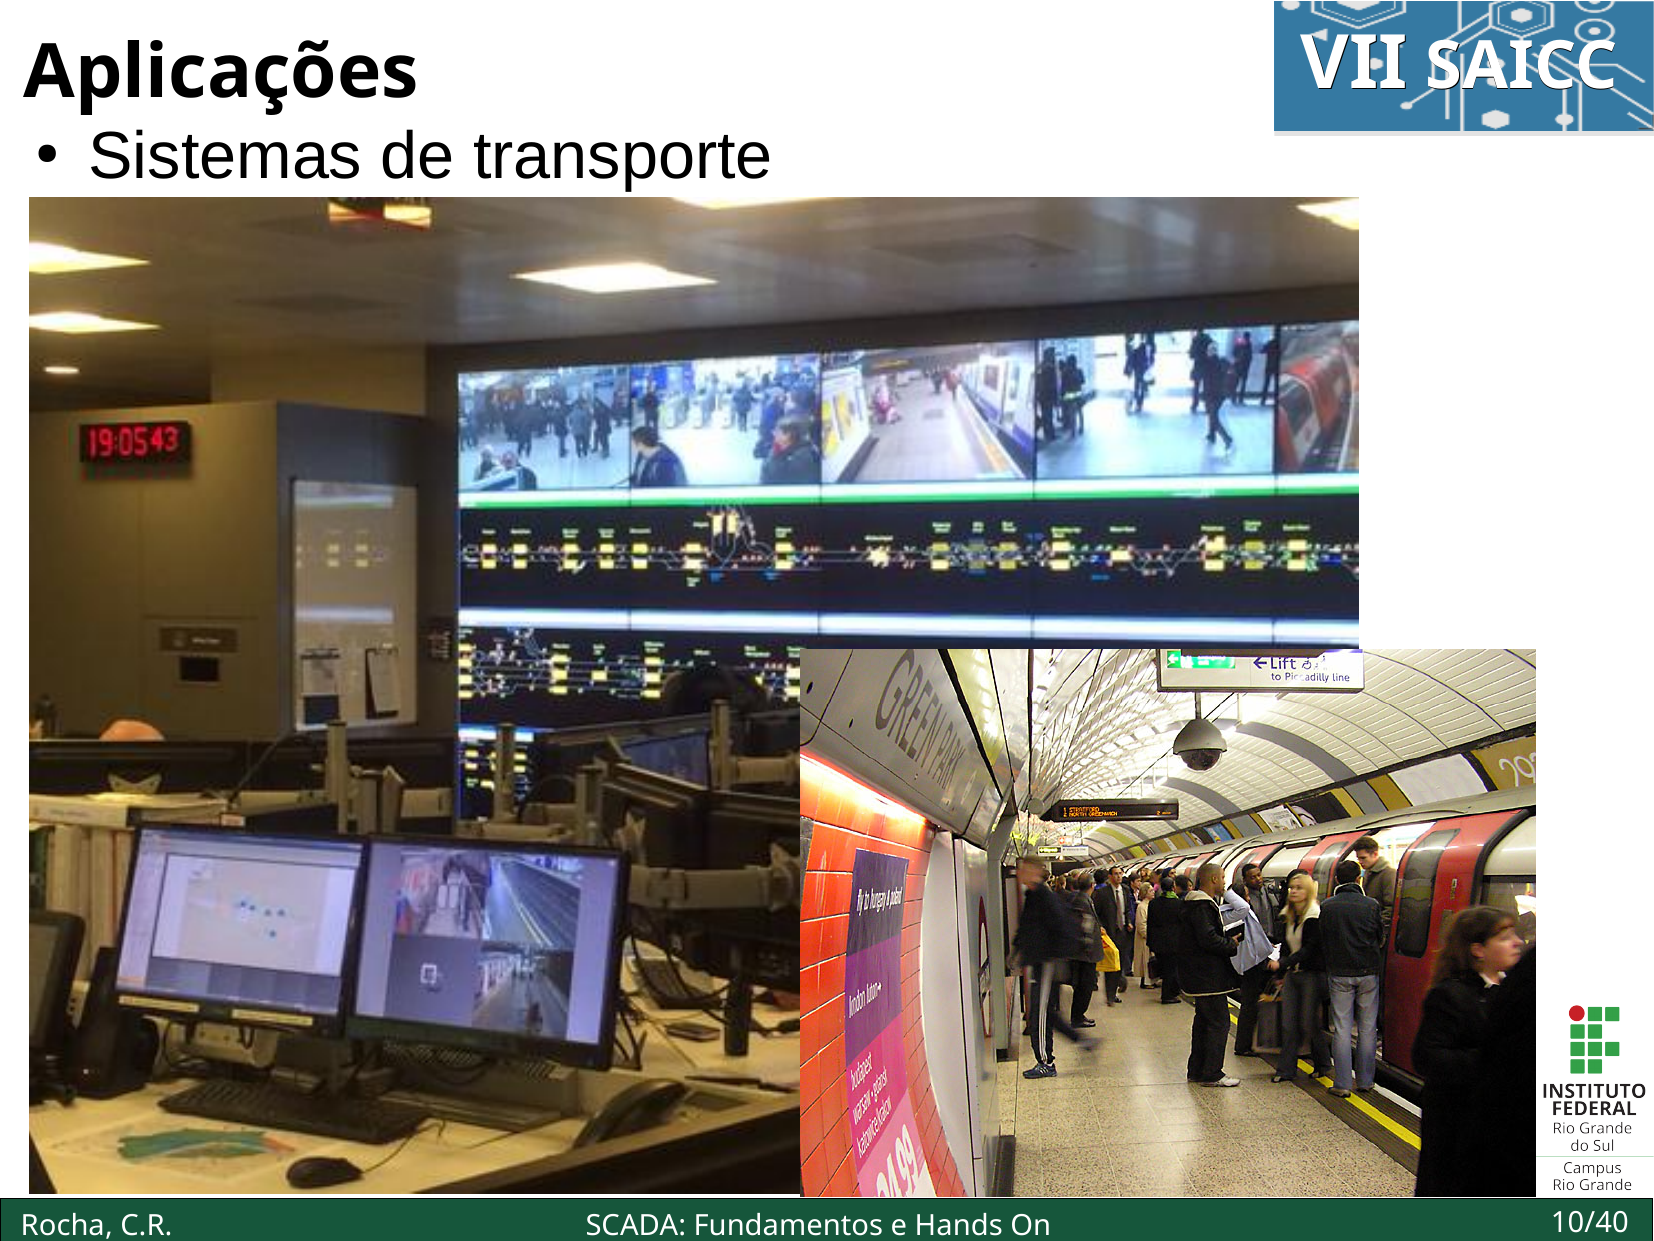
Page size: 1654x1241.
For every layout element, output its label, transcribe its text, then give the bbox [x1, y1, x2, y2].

picture [29, 197, 1654, 1197]
title Aplicações [23, 23, 1247, 113]
picture [1274, 1, 1654, 131]
list Sistemas de transporte [17, 118, 1625, 1152]
